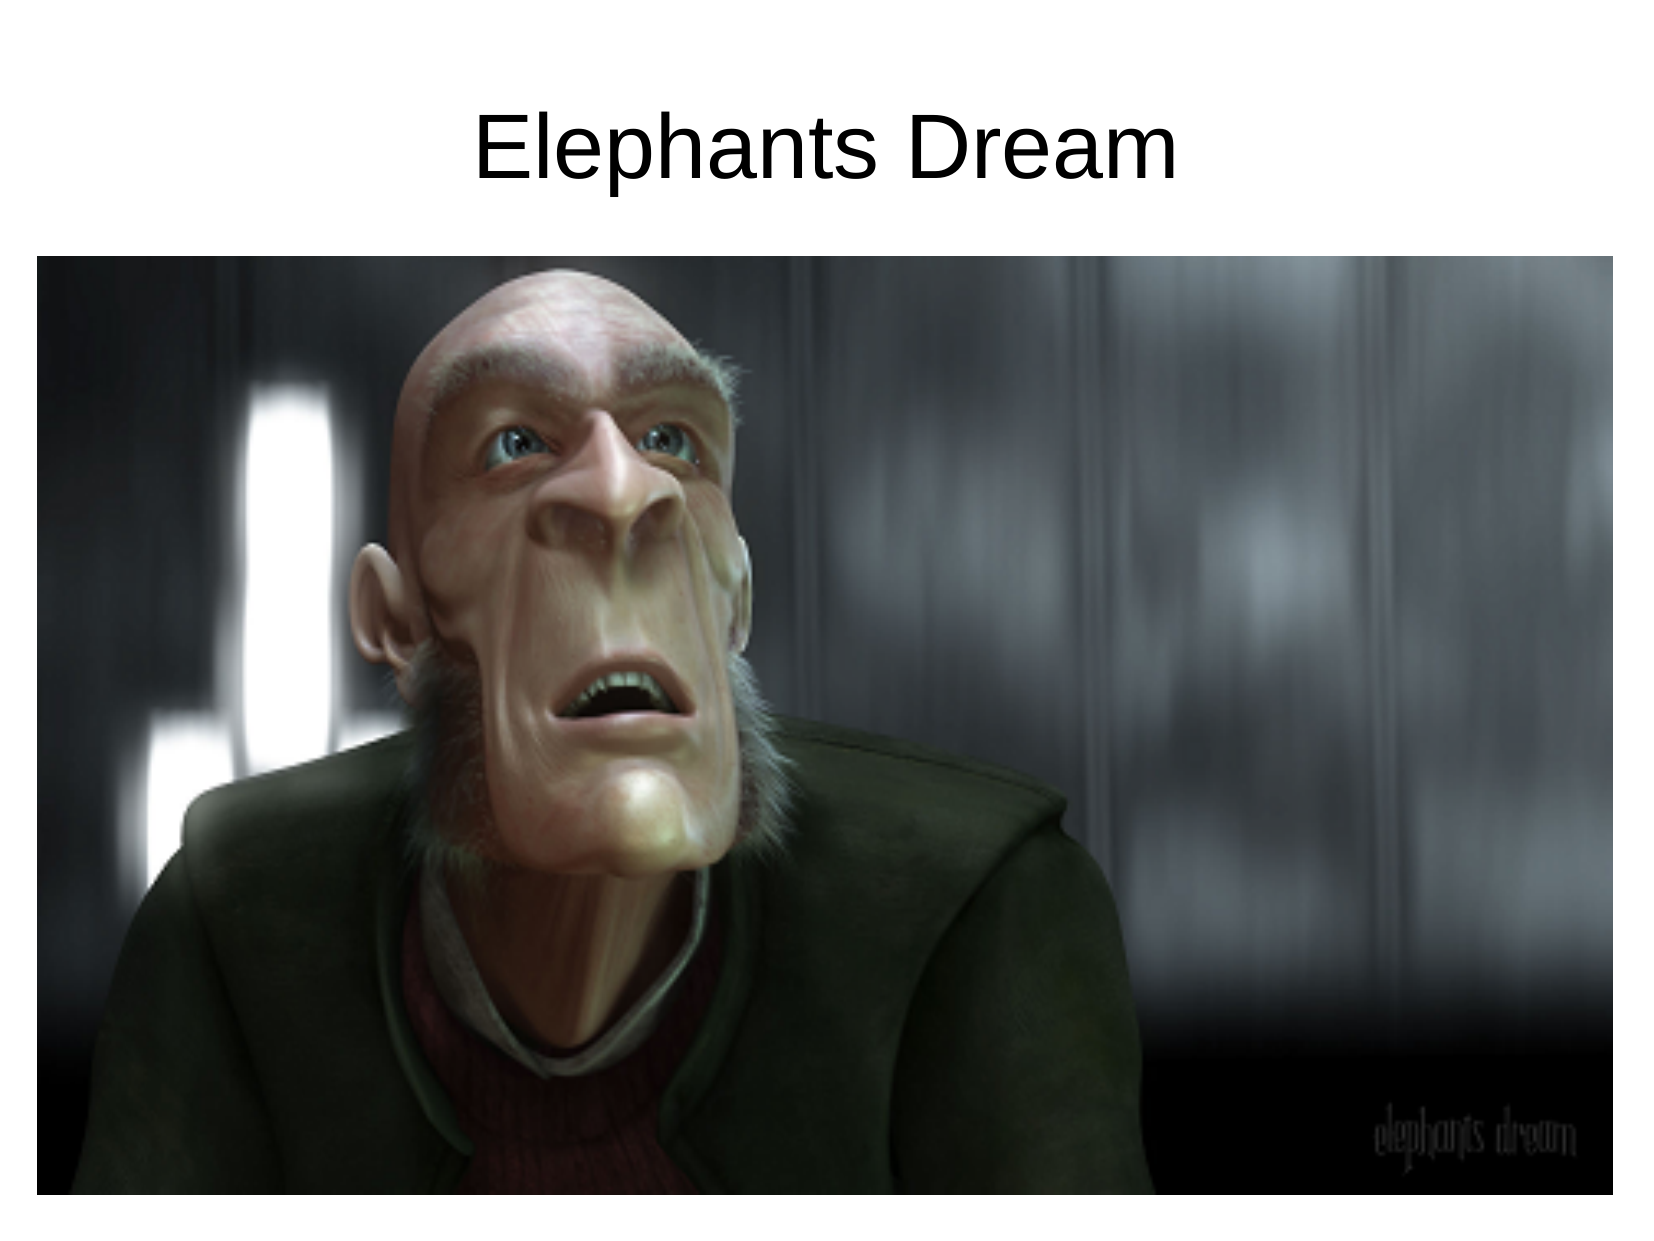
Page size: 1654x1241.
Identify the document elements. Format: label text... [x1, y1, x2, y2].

picture [37, 256, 1613, 1195]
title Elephants Dream [82, 43, 1571, 251]
